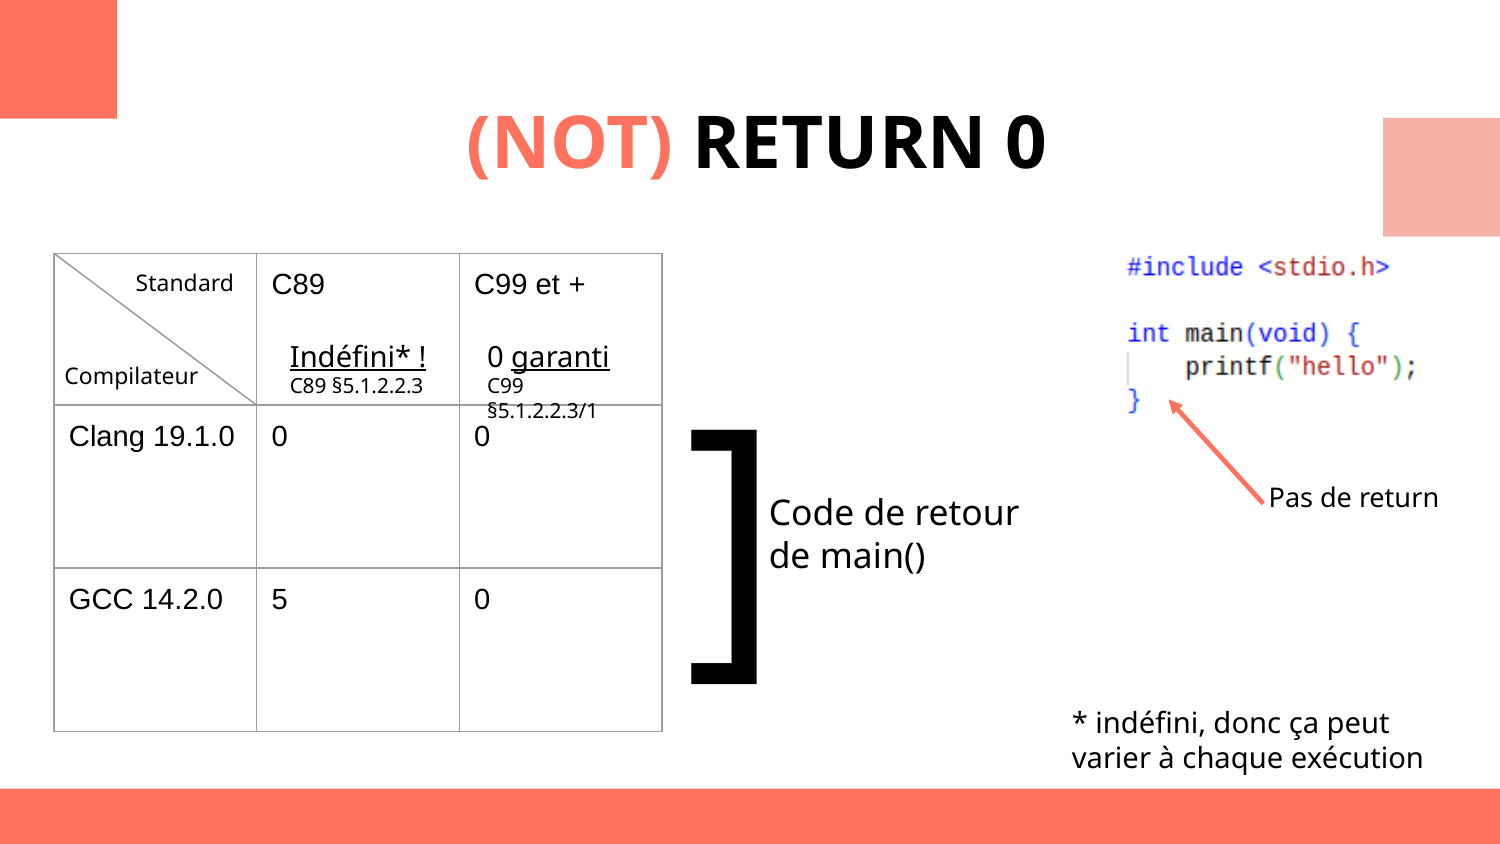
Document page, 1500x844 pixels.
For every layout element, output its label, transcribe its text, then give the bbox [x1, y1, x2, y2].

table_cell 5 [257, 569, 459, 731]
text_box Standard [120, 253, 257, 310]
table_cell 0 [257, 406, 459, 567]
table_header [55, 256, 175, 346]
table_cell Clang 19.1.0 [55, 406, 256, 567]
table_cell 0 [460, 569, 661, 731]
table_header C99 et + [460, 254, 661, 404]
text_box Code de retour de main() [753, 475, 1053, 589]
text_box 0 garanti C99 §5.1.2.2.3/1 [472, 322, 655, 403]
table_header [133, 310, 256, 403]
title (NOT) RETURN 0 [105, 102, 1410, 177]
text_box Indéfini* ! C89 §5.1.2.2.3 [274, 322, 446, 403]
table_cell 0 [460, 406, 661, 567]
table_cell GCC 14.2.0 [55, 569, 256, 731]
table_header [58, 254, 120, 301]
text_box Compilateur [49, 346, 232, 403]
text_box * indéfini, donc ça peut varier à chaque exécution [1056, 689, 1471, 782]
text_box Pas de return [1253, 465, 1477, 530]
picture [1117, 253, 1433, 424]
table_header C89 [257, 254, 459, 404]
text_box ] [669, 332, 780, 701]
table_header [55, 389, 252, 404]
